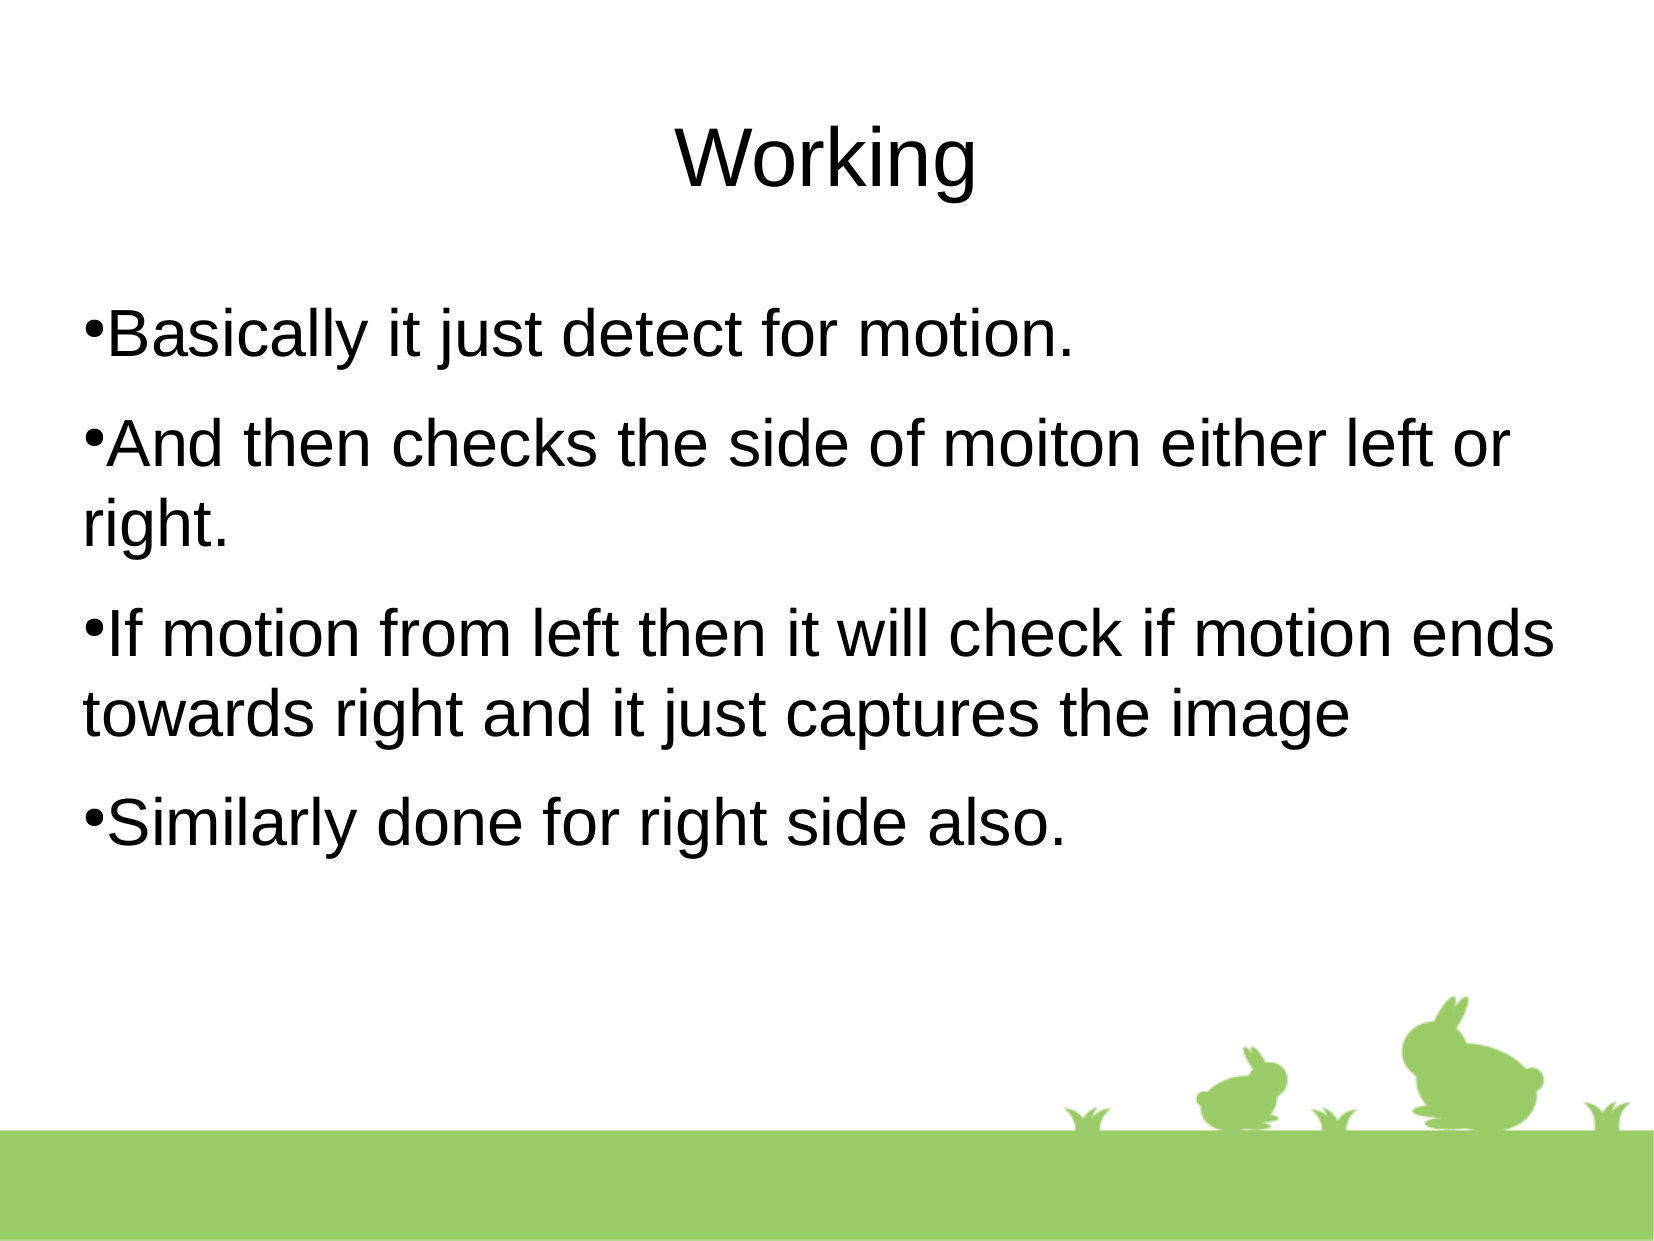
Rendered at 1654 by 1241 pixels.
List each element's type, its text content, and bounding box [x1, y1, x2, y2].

list Basically it just detect for motion. And then checks the side of moiton either left or right. If motion from left then it will check if motion ends towards right and it just captures the image Similarly done for right side also. [82, 290, 1571, 1010]
title Working [82, 49, 1571, 257]
